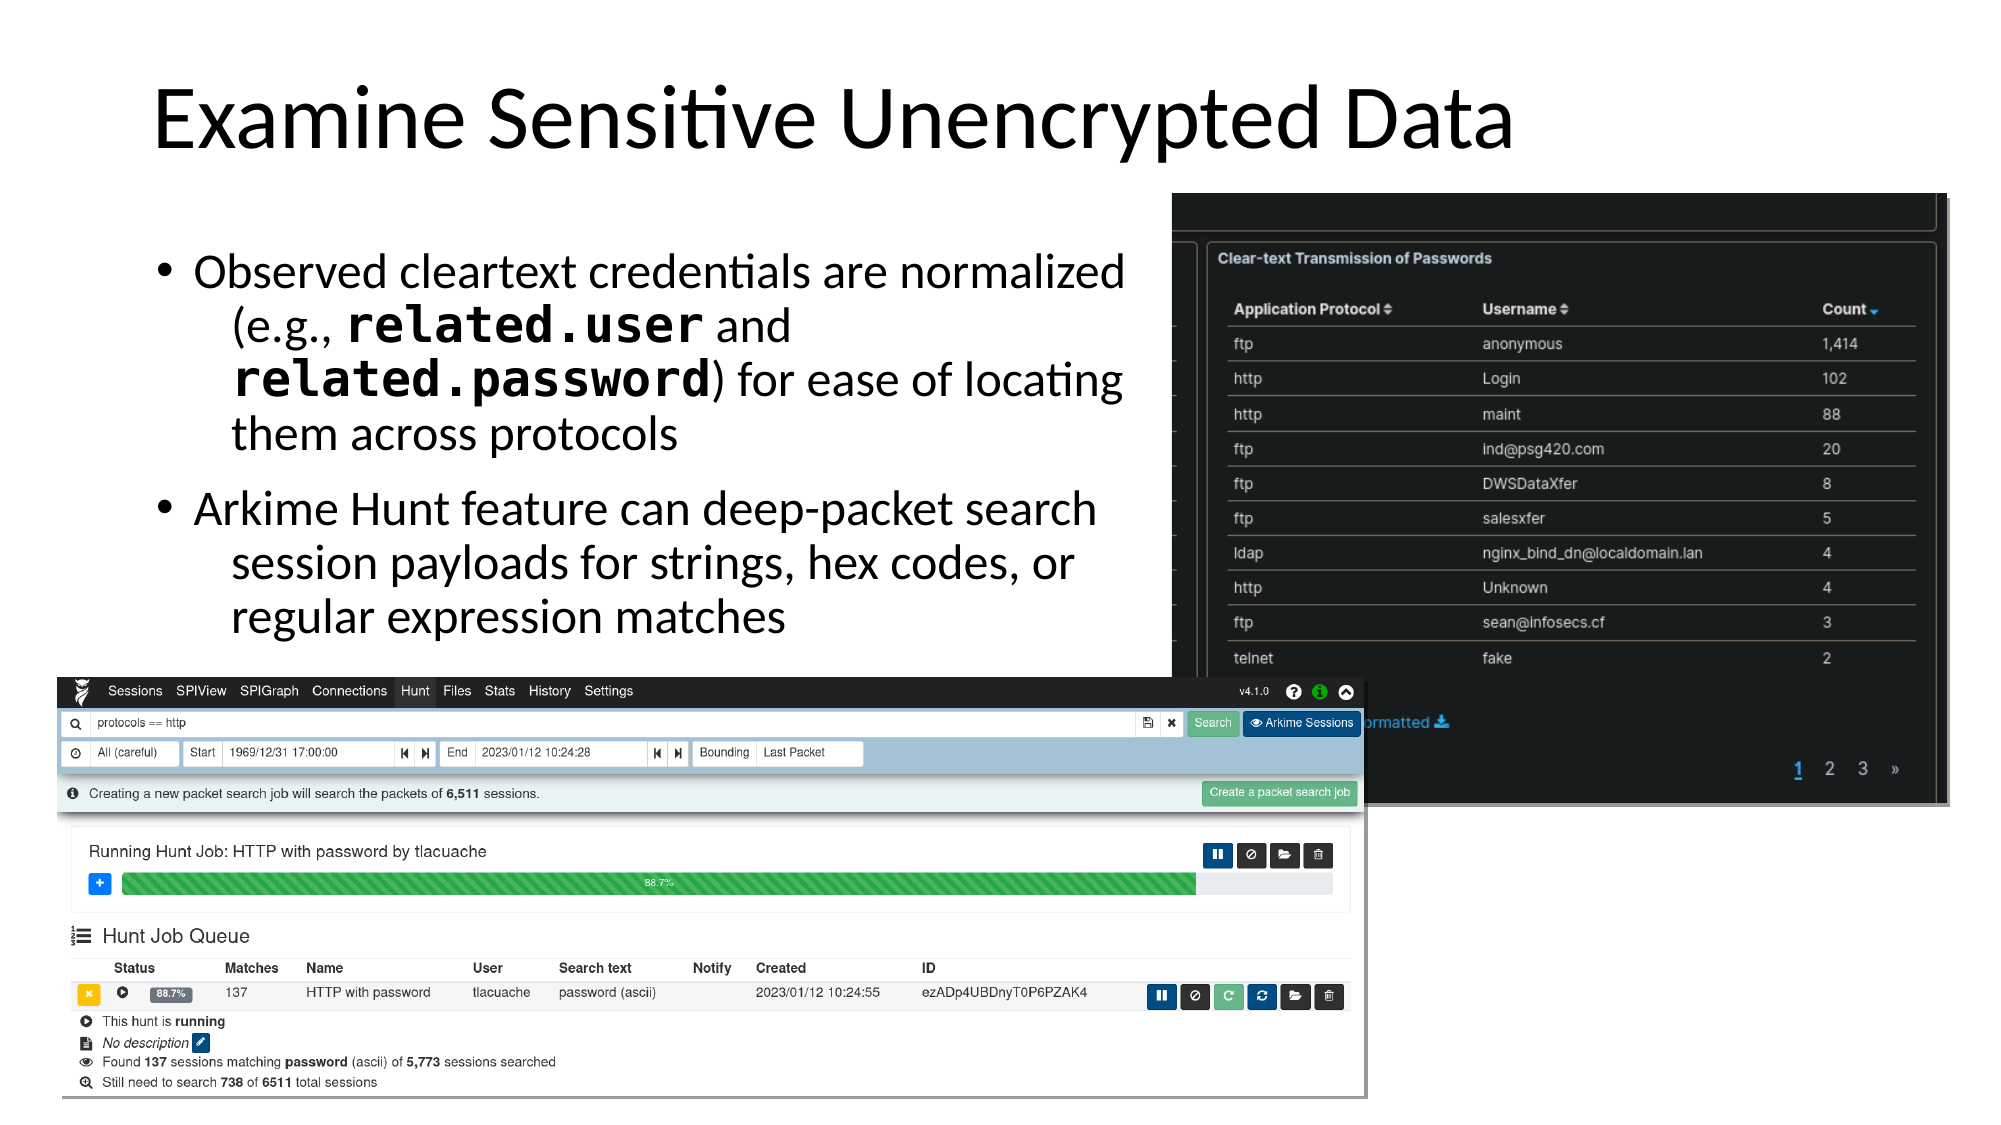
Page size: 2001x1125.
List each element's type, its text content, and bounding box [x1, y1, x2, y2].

title Examine Sensitive Unencrypted Data [137, 59, 1863, 278]
picture [57, 193, 1947, 1096]
text_box Observed cleartext credentials are normalized (e.g., related.user and related.password) for ease of locating them across protocols Arkime Hunt feature can deep-packet search session payloads for strings, hex codes, or regular expression matches [156, 245, 1146, 618]
